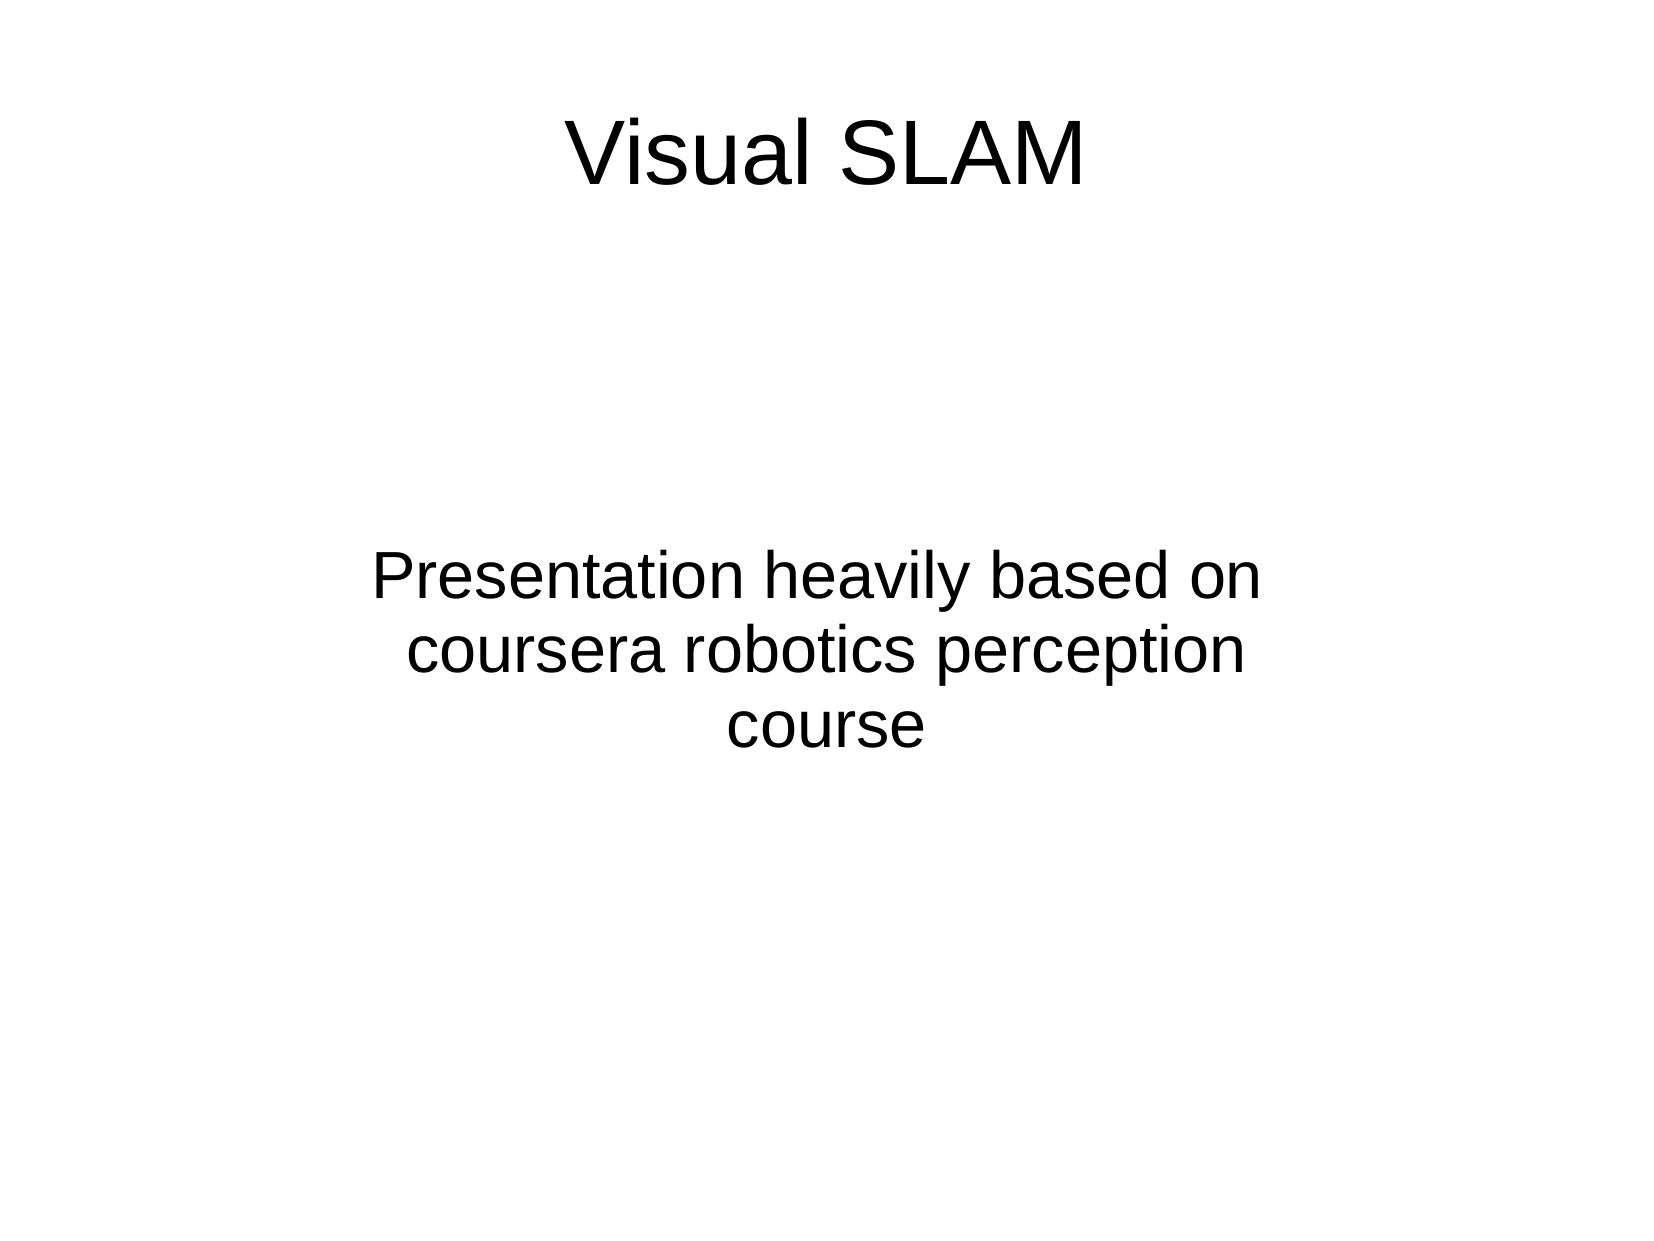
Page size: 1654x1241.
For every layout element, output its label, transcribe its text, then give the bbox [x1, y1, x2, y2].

title Visual SLAM [82, 49, 1571, 257]
subtitle Presentation heavily based on coursera robotics perception course [82, 290, 1571, 1010]
